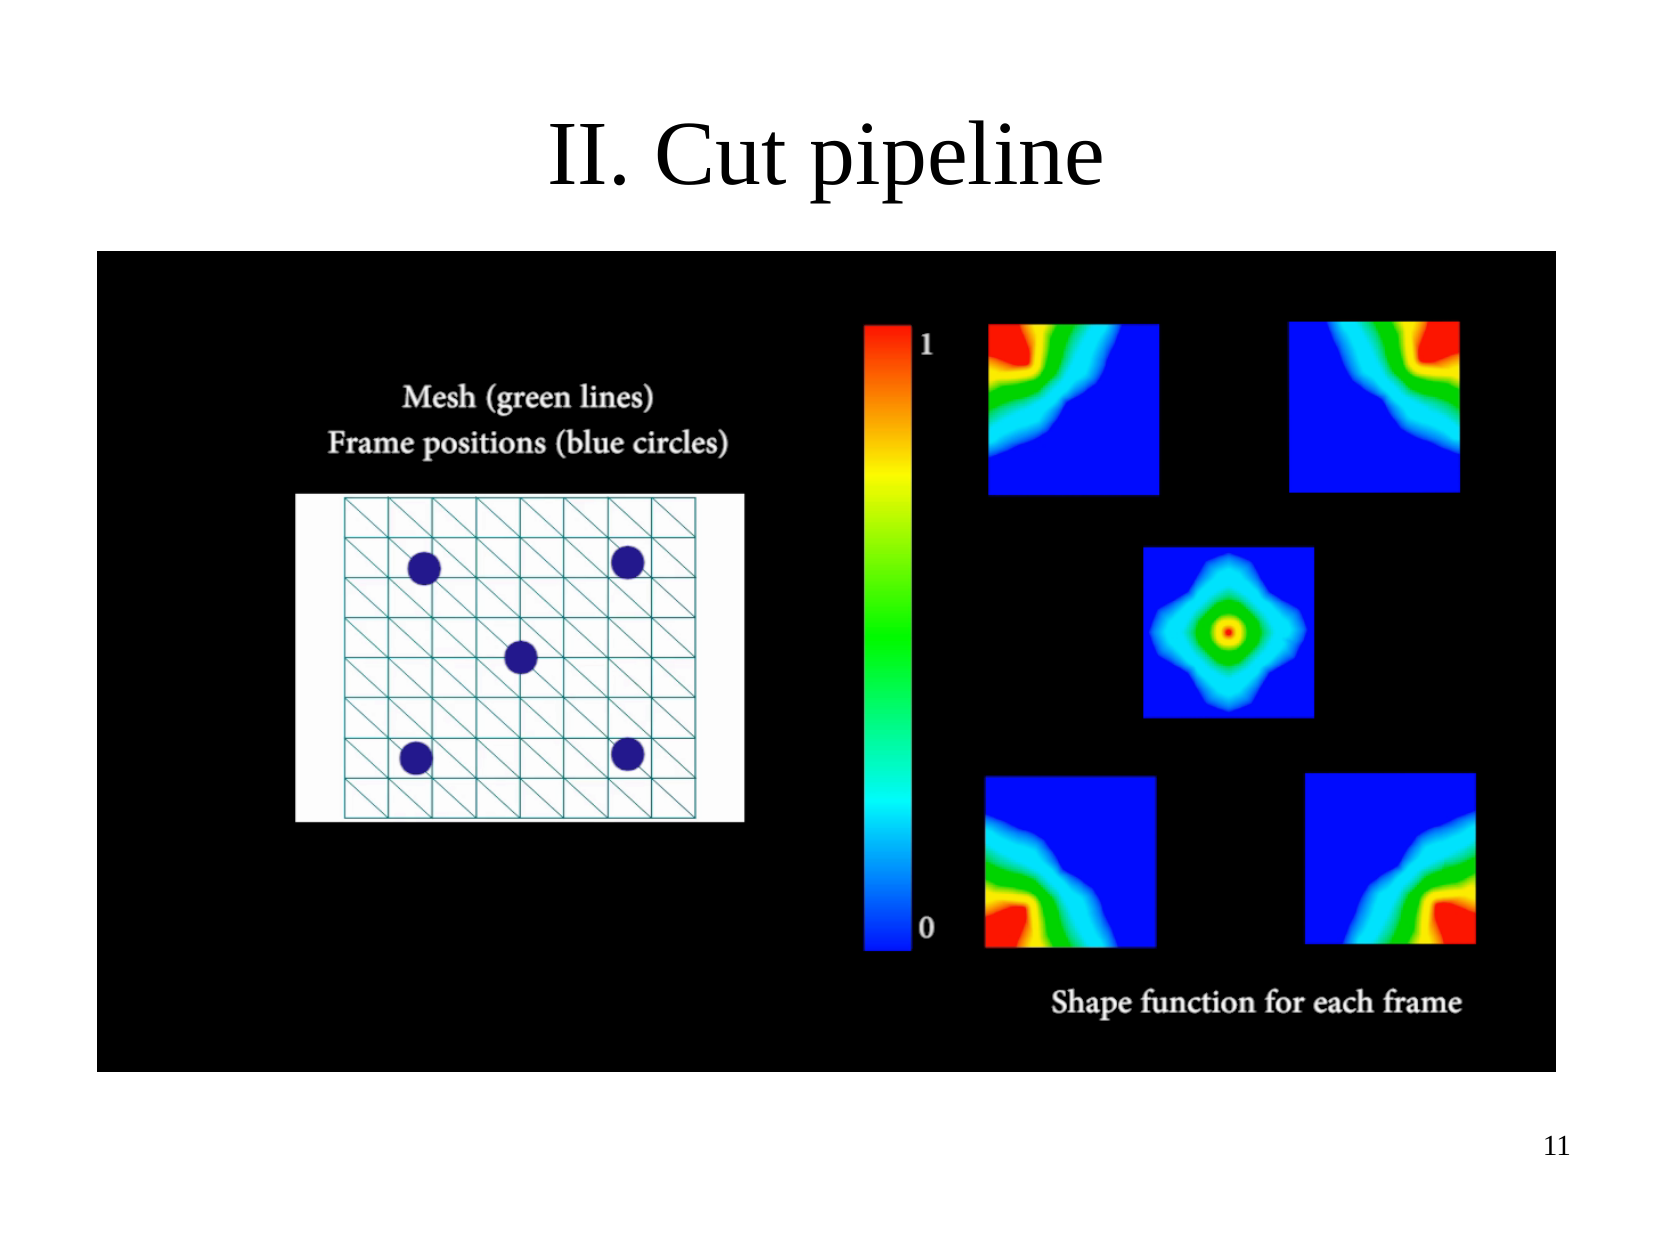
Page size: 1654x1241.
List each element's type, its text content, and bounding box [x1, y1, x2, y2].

title II. Cut pipeline [82, 49, 1571, 257]
text_box [96, 257, 1557, 1073]
